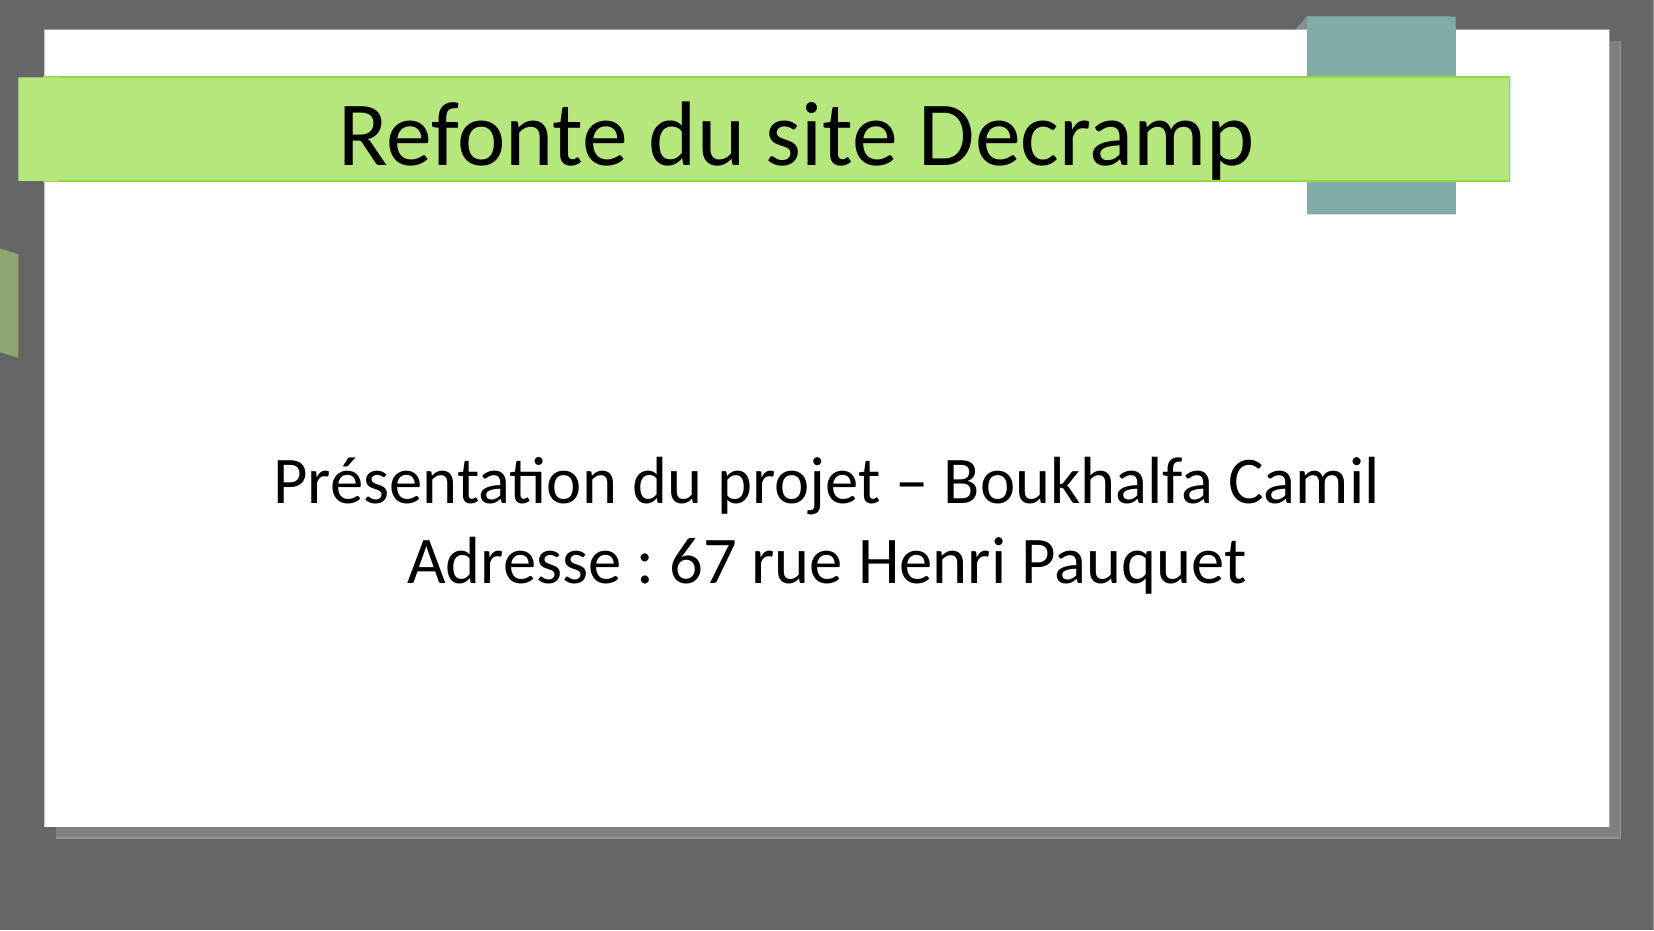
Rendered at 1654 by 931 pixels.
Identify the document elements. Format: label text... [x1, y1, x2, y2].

subtitle Présentation du projet – Boukhalfa Camil Adresse : 67 rue Henri Pauquet [88, 221, 1565, 813]
title Refonte du site Decramp [88, 73, 1506, 178]
